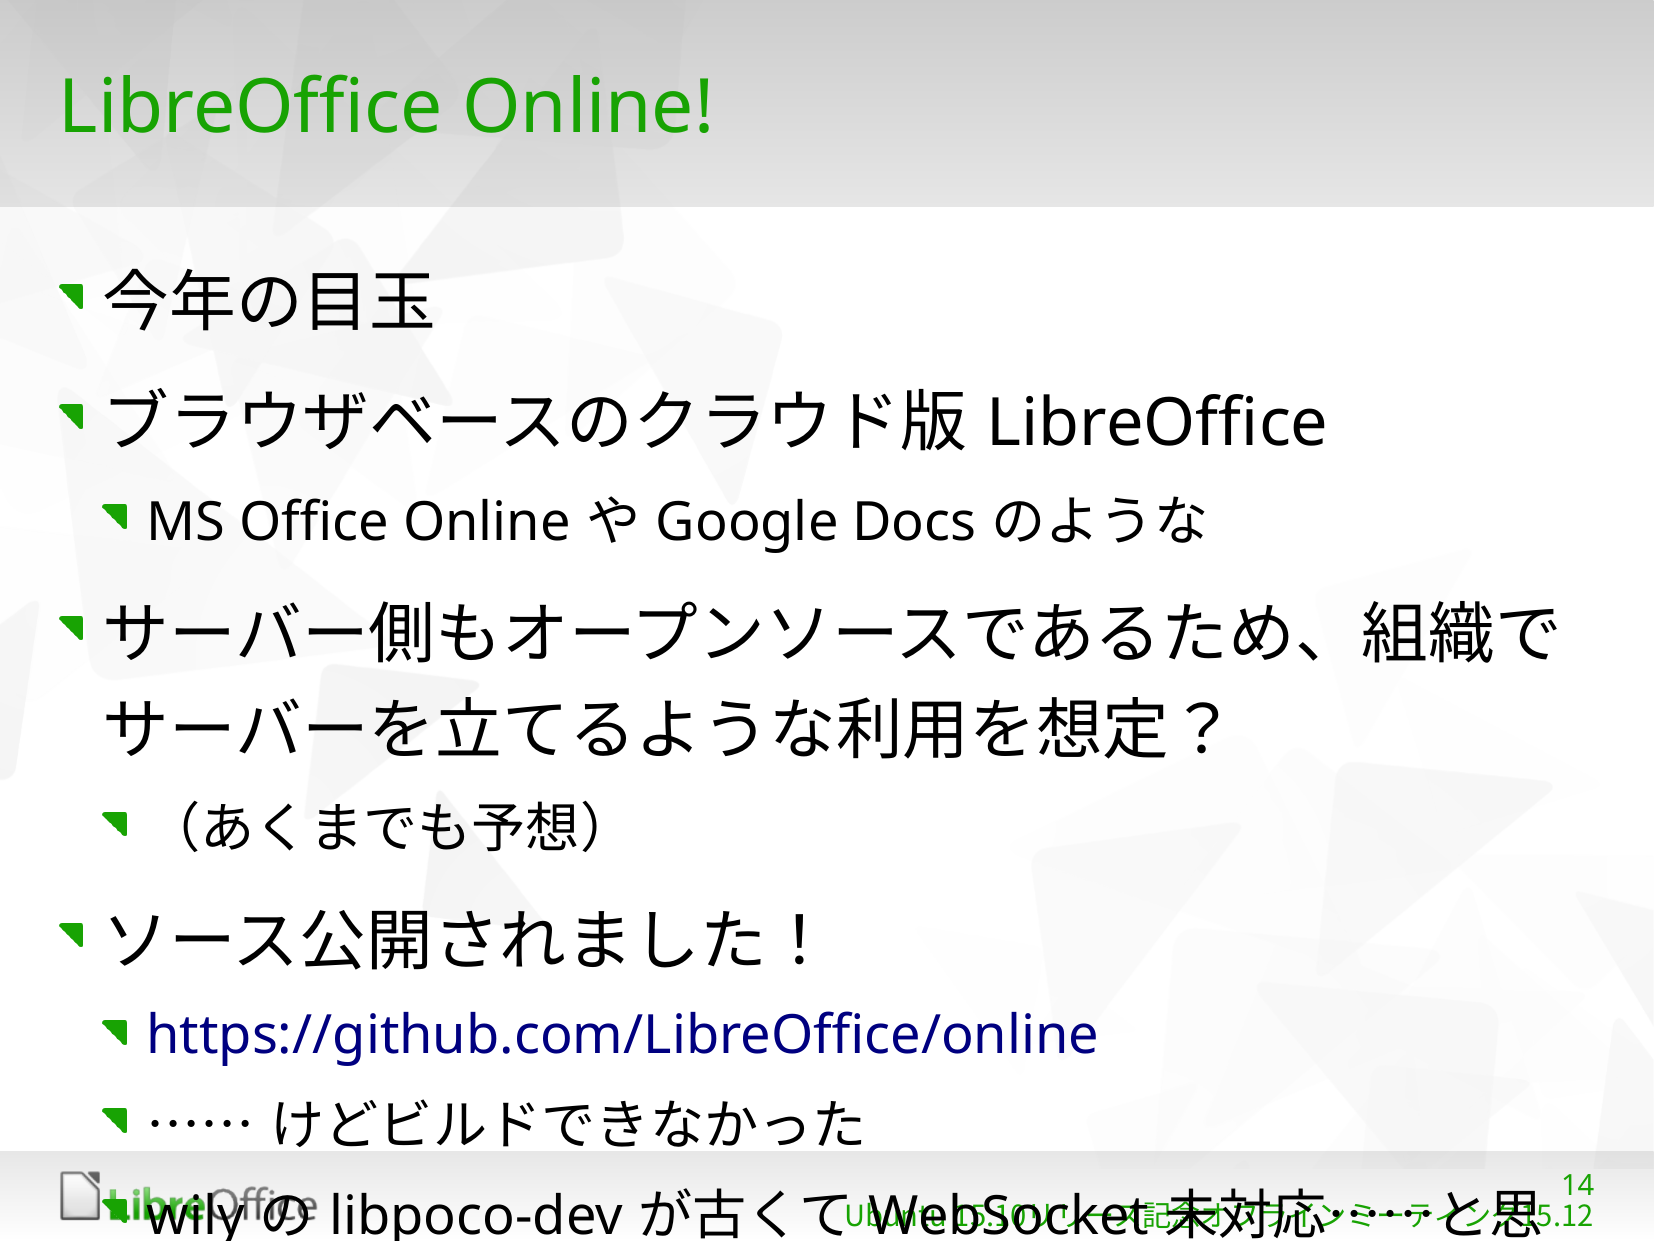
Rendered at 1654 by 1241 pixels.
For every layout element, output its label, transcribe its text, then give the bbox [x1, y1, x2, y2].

list 今年の目玉 ブラウザベースのクラウド版LibreOffice MS Office OnlineやGoogle Docsのような サーバー側もオープンソースであるため、組織でサーバーを立てるような利用を想定？ （あくまでも予想） ソース公開されました！ https://github.com/LibreOffice/online ……けどビルドできなかった wilyのlibpoco-devが古くてWebSocket未対応……と思う 動画デモをどうぞ(OSC東京で流してた奴と同じ) [59, 248, 1595, 1076]
picture [915, 548, 1654, 1169]
picture [0, 0, 783, 931]
picture [41, 1152, 337, 1240]
picture [102, 1108, 127, 1133]
title LibreOffice Online! [59, 29, 1595, 178]
